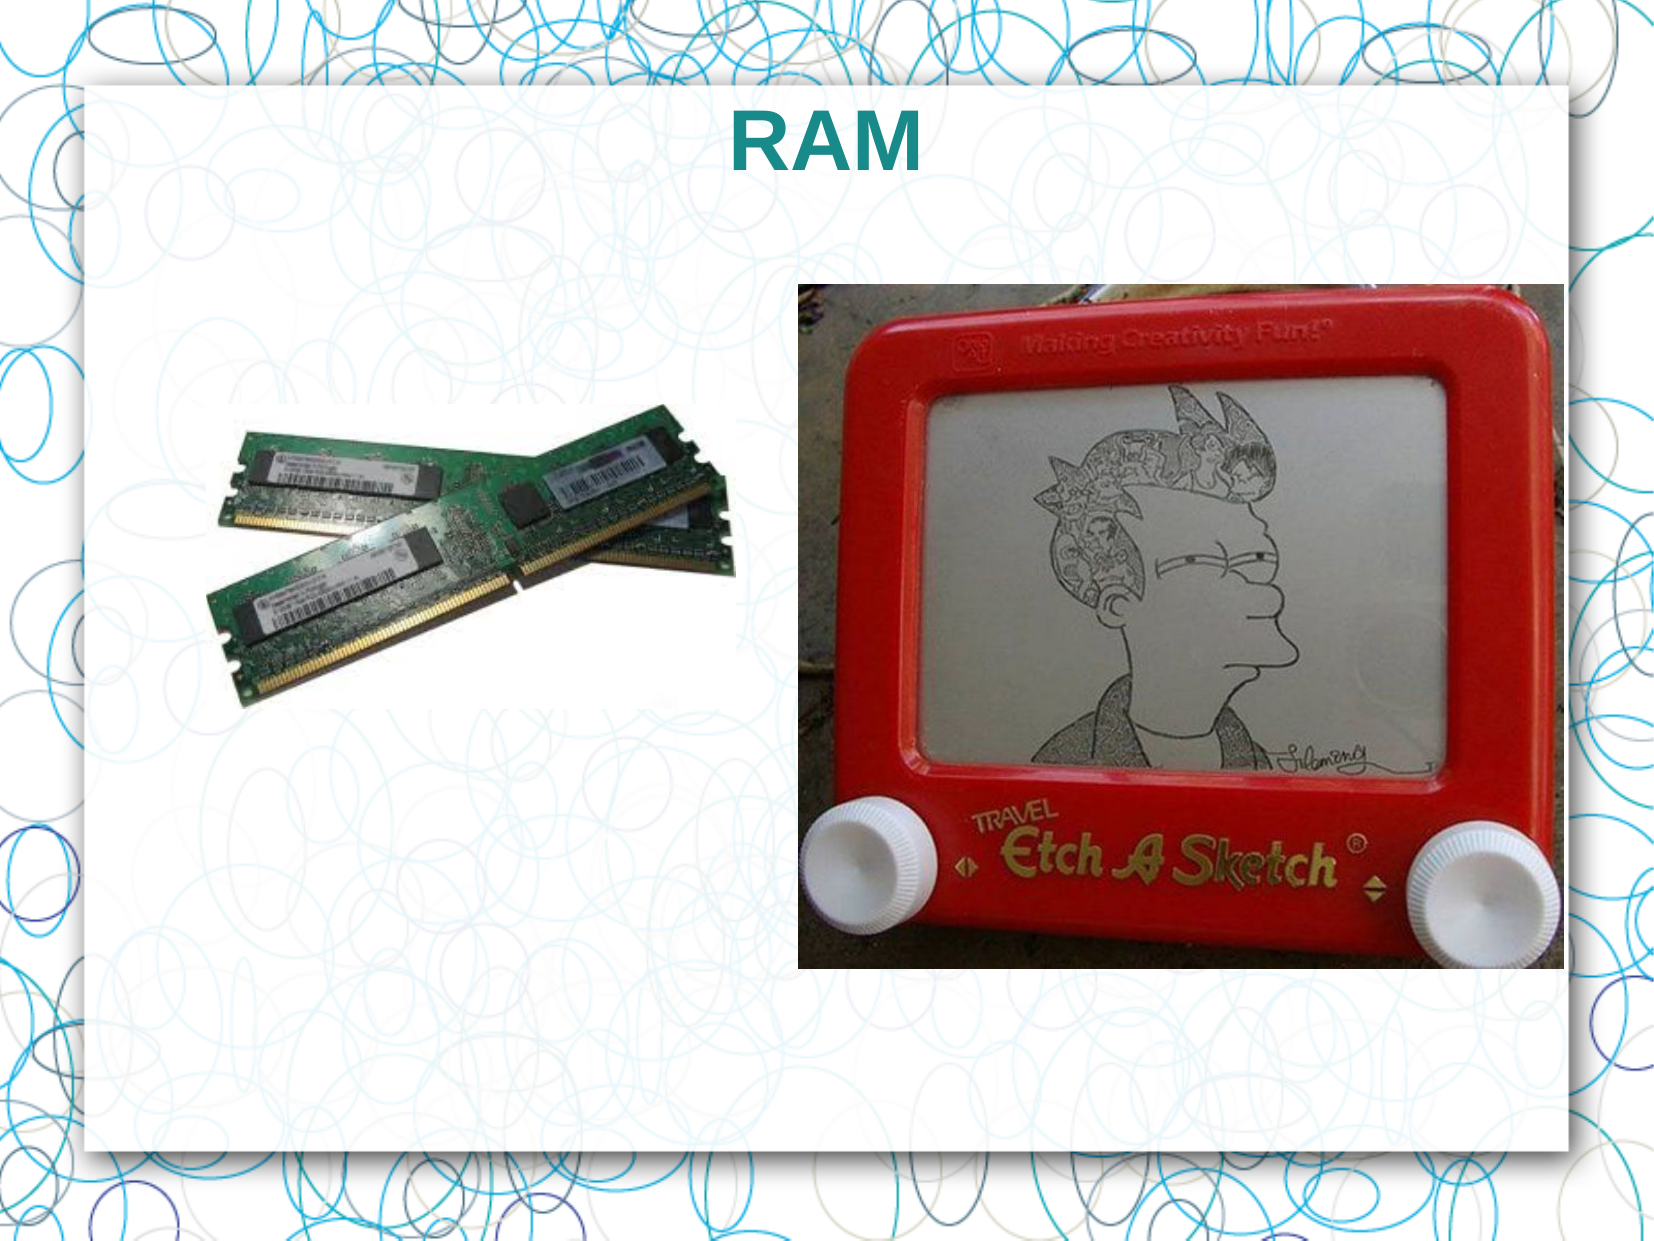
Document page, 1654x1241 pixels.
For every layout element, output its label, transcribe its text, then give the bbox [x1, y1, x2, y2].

picture [0, 0, 1654, 1241]
title RAM [82, 84, 1571, 292]
